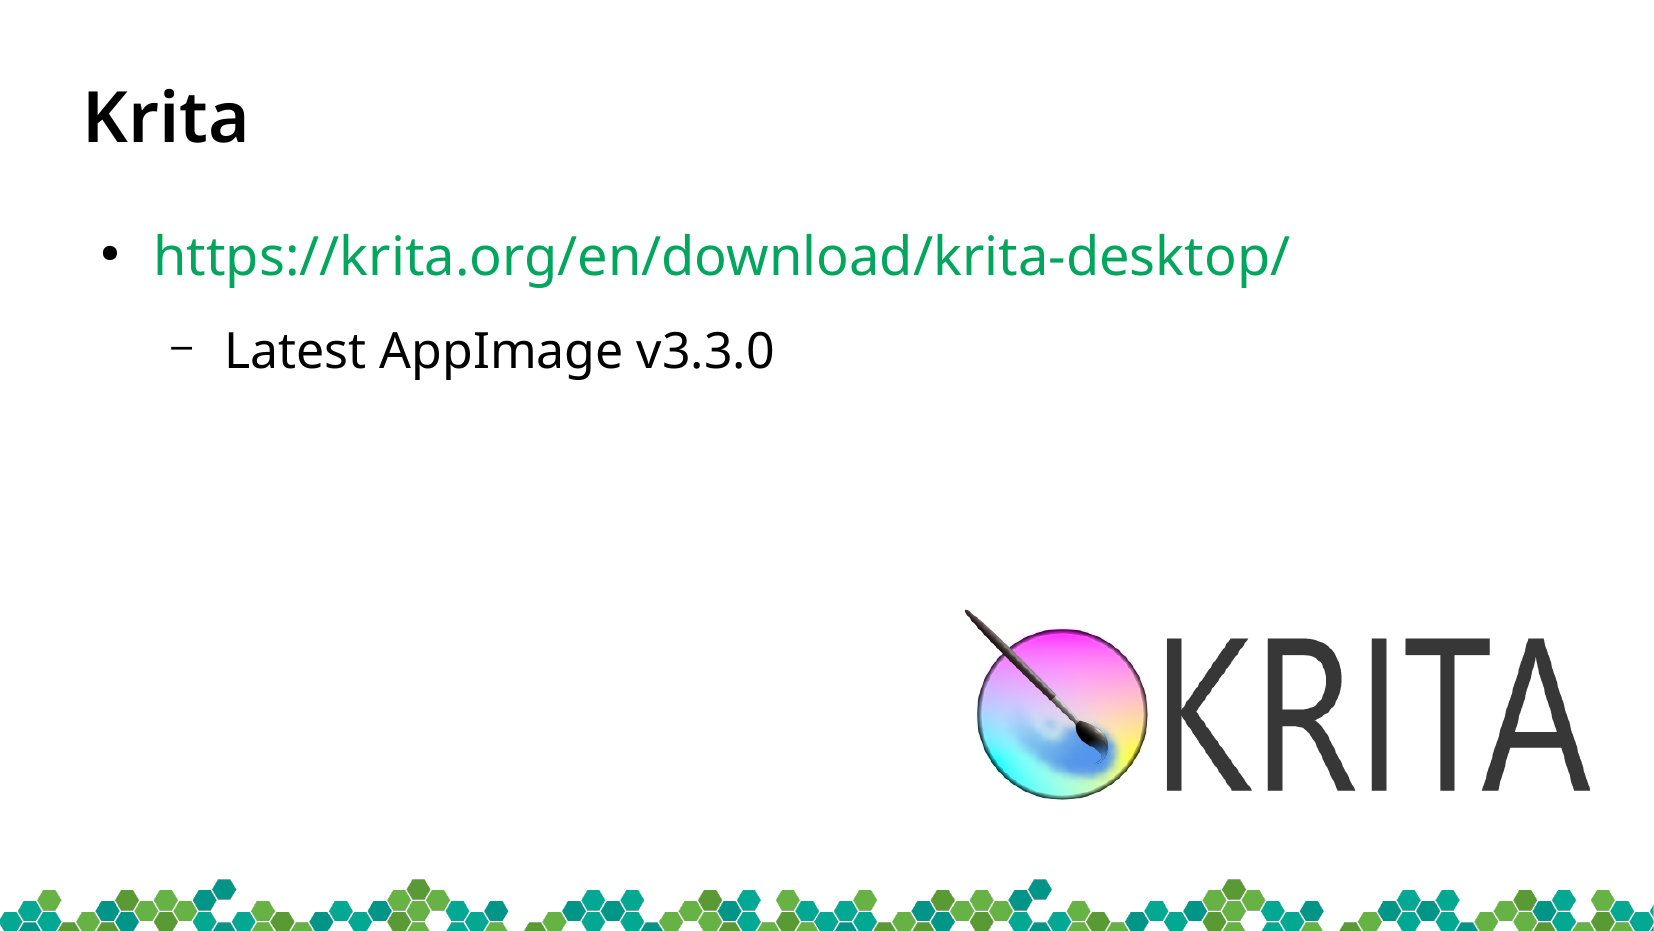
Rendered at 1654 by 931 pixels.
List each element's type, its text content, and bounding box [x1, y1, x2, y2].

title Krita [82, 37, 1571, 193]
picture [0, 871, 1654, 931]
list https://krita.org/en/download/krita-desktop/ Latest AppImage v3.3.0 [82, 217, 1571, 758]
picture [951, 603, 1610, 825]
